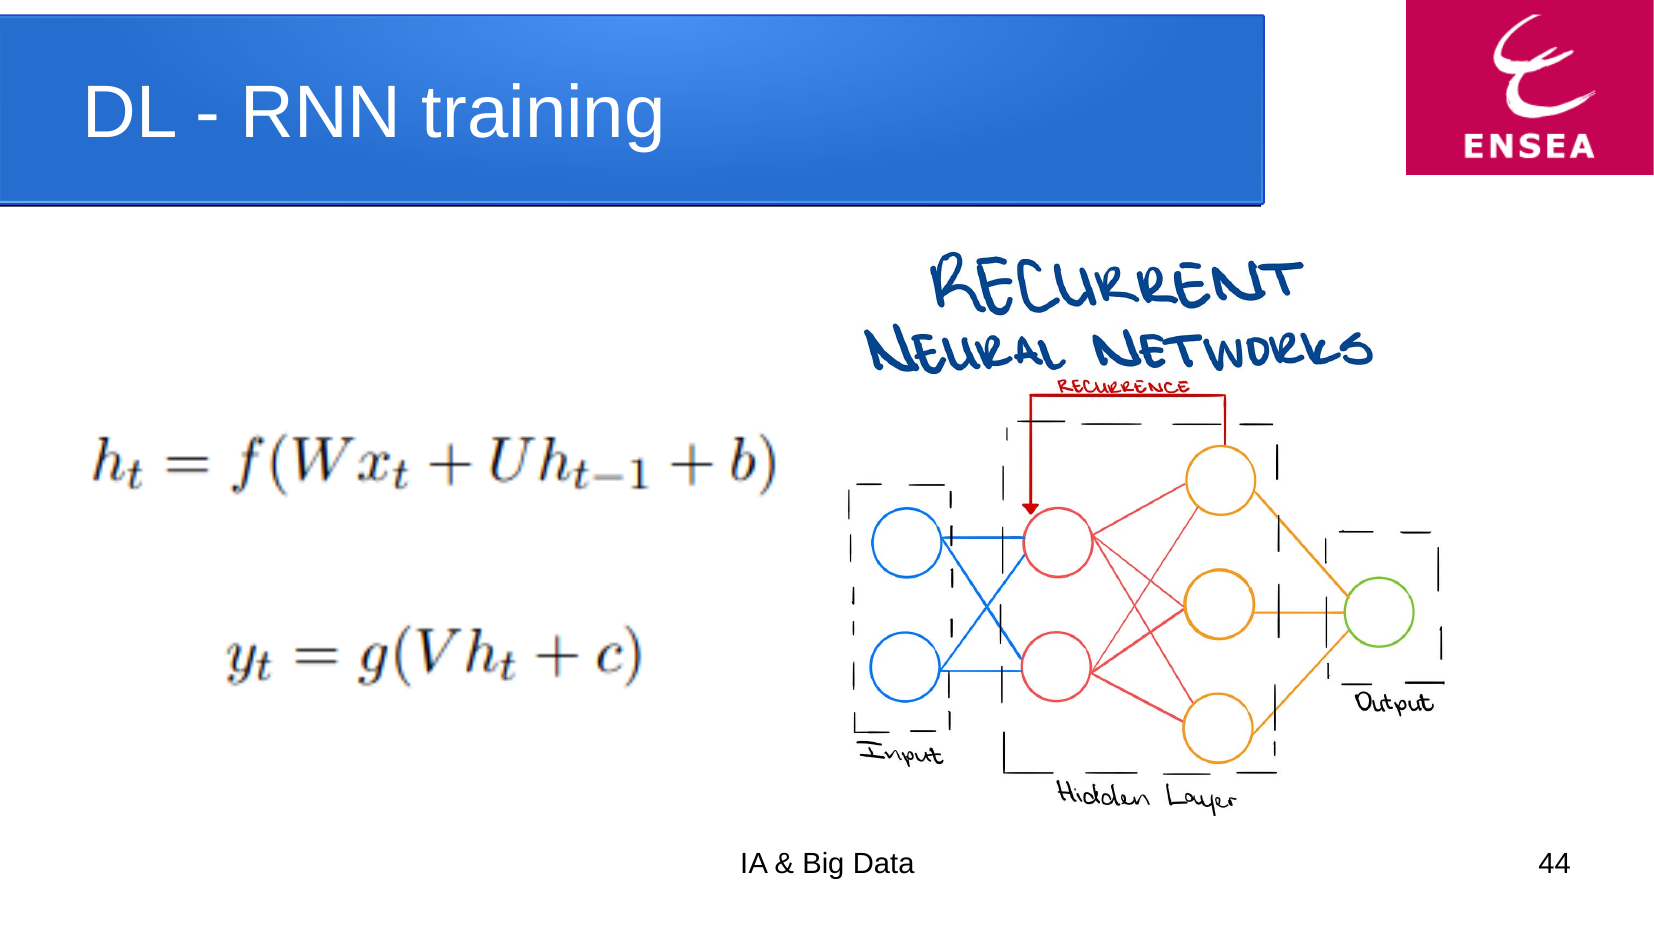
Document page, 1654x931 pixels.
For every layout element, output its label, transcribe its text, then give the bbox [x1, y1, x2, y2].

title DL - RNN training [82, 35, 1235, 189]
picture [1406, 0, 1654, 175]
picture [26, 236, 1536, 816]
